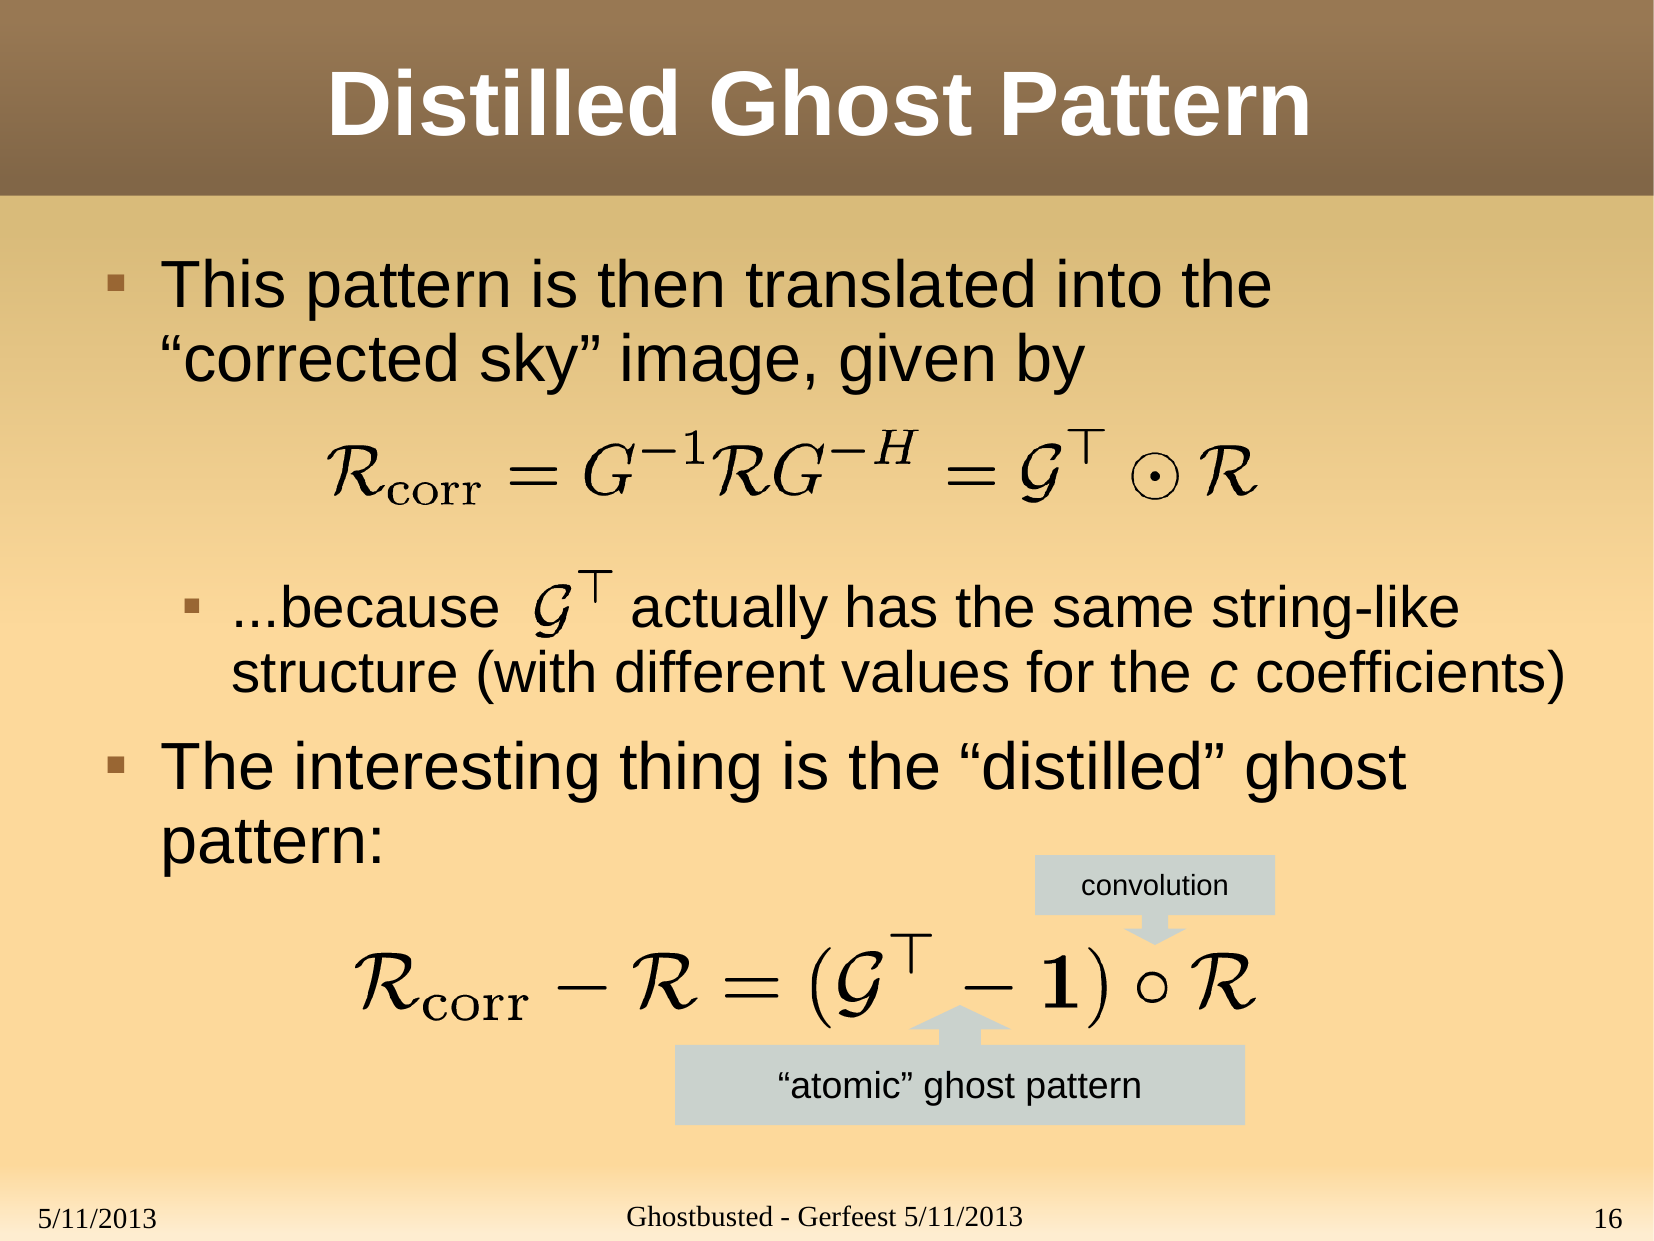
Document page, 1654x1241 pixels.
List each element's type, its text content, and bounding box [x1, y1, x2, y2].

text_box “atomic” ghost pattern [675, 1005, 1246, 1126]
text_box convolution [1035, 855, 1276, 946]
title Distilled Ghost Pattern [76, 0, 1565, 208]
list This pattern is then translated into the “corrected sky” image, given by ...because actually has the same string-like structure (with different values for the c coefficients) The interesting thing is the “distilled” ghost pattern: [90, 246, 1579, 1066]
picture [0, 0, 1654, 1241]
